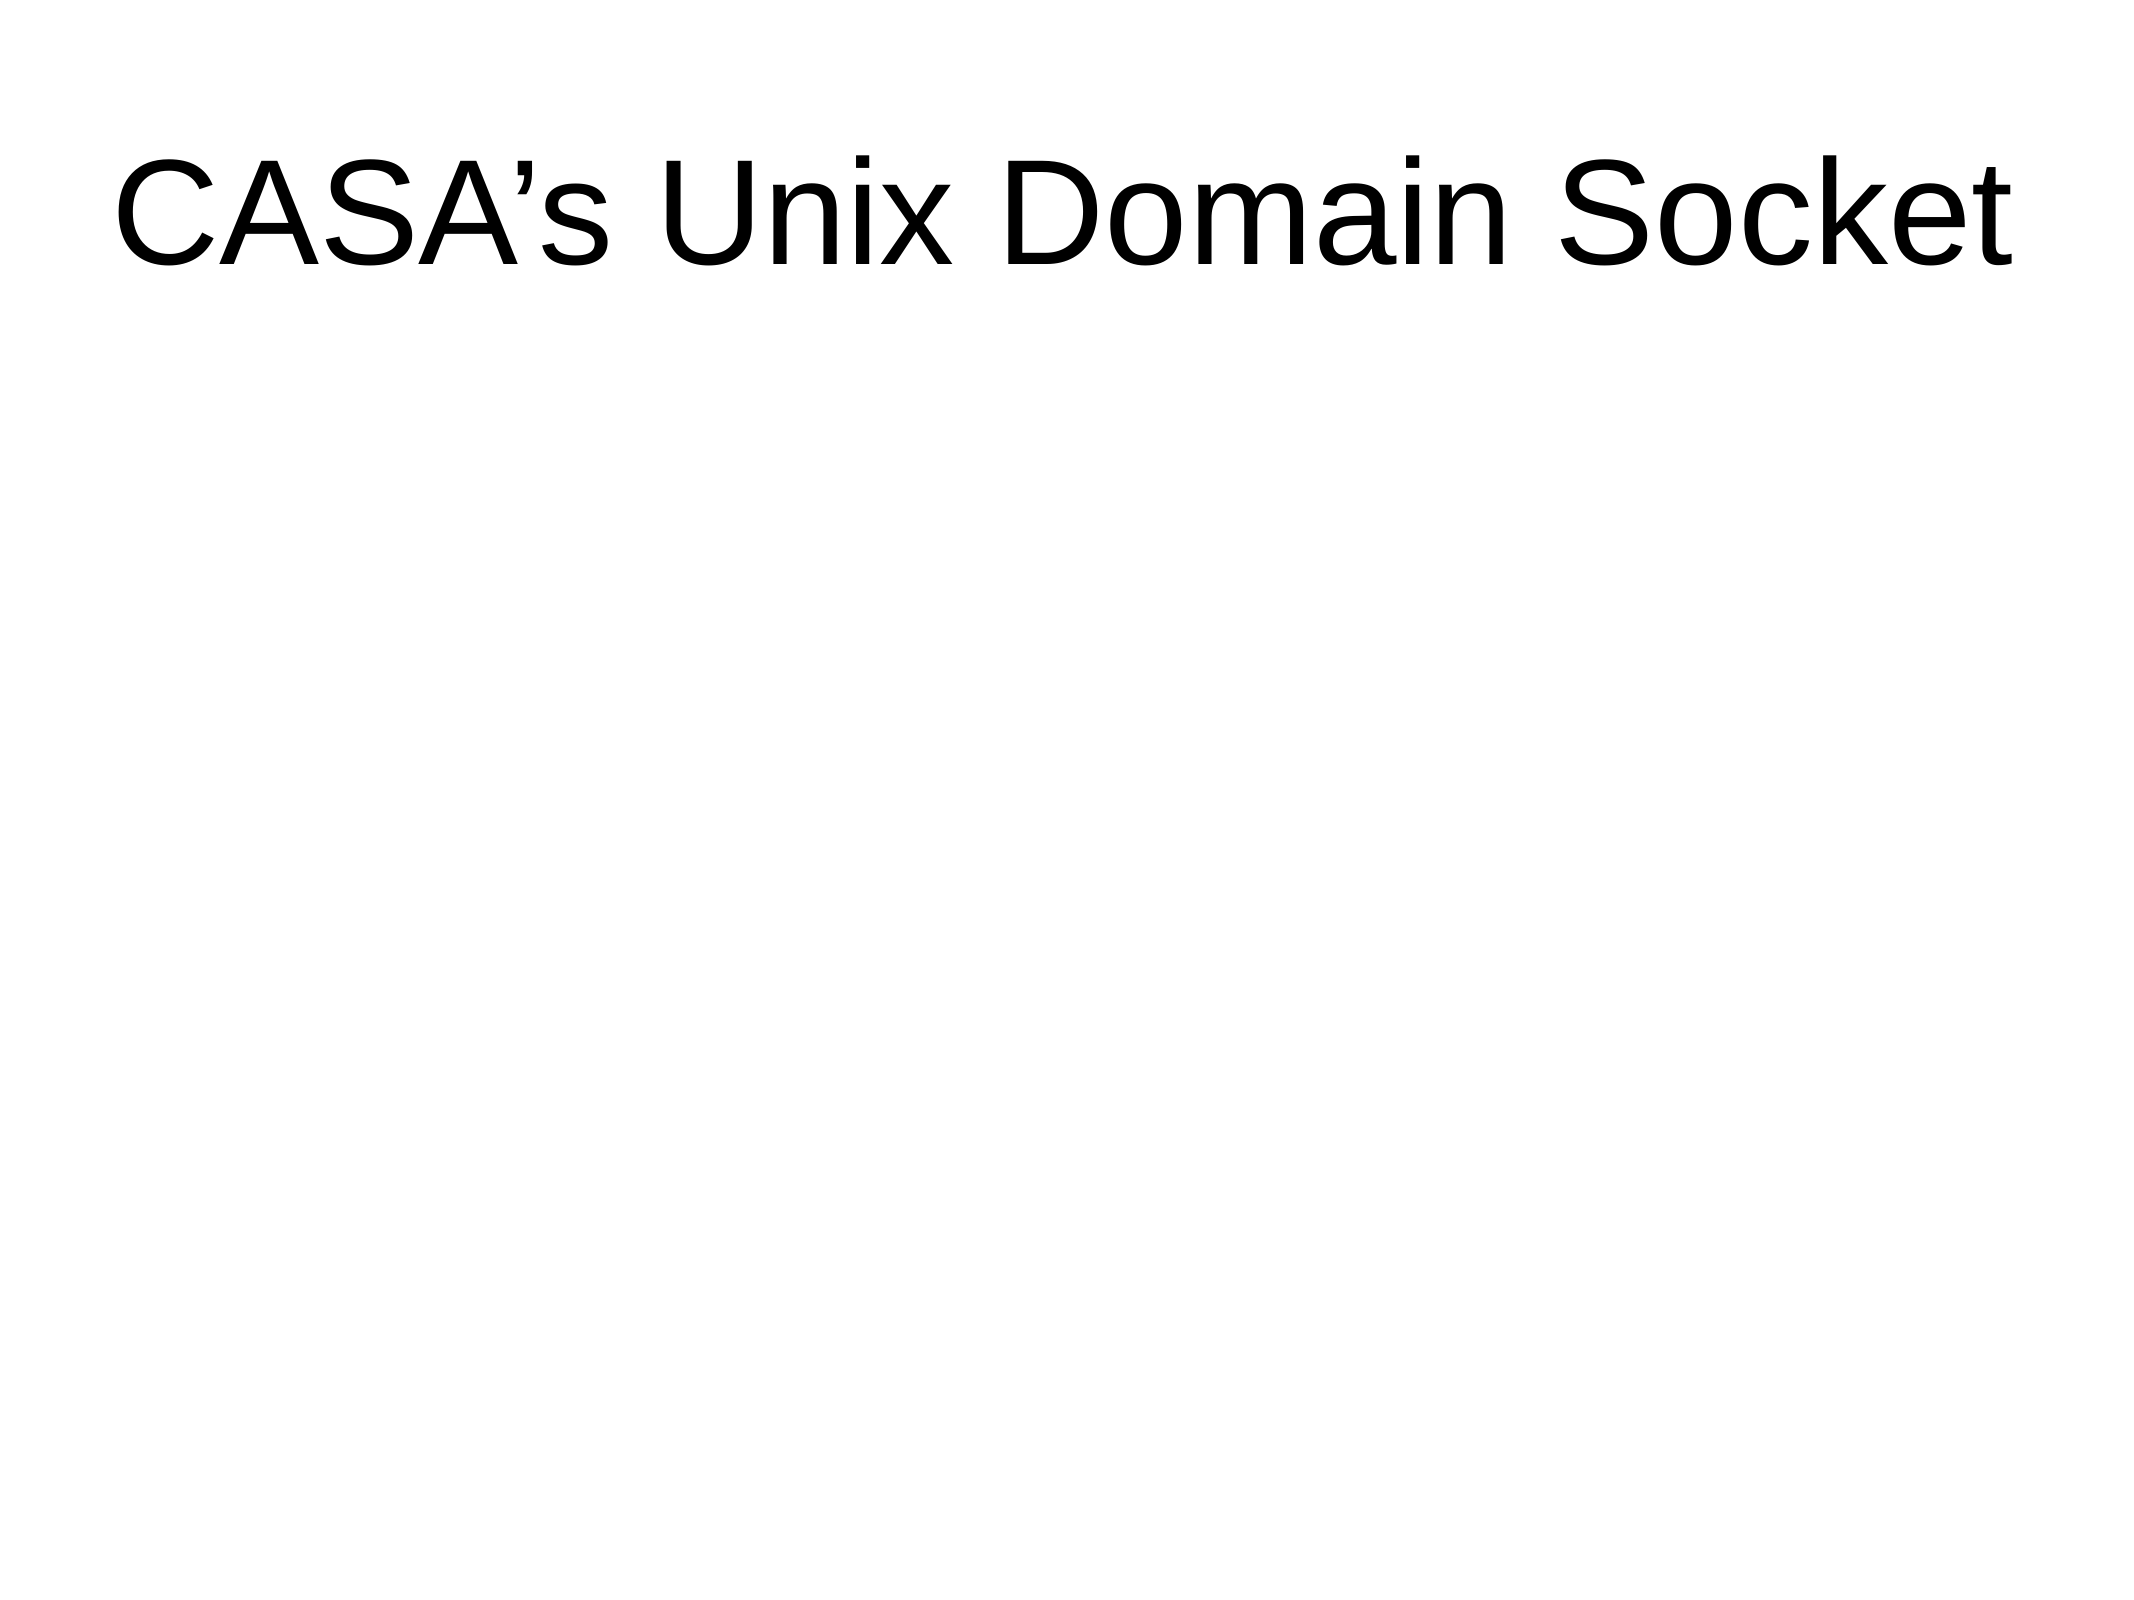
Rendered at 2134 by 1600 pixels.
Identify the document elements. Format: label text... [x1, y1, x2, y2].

title CASA’s Unix Domain Socket [59, 29, 2067, 396]
